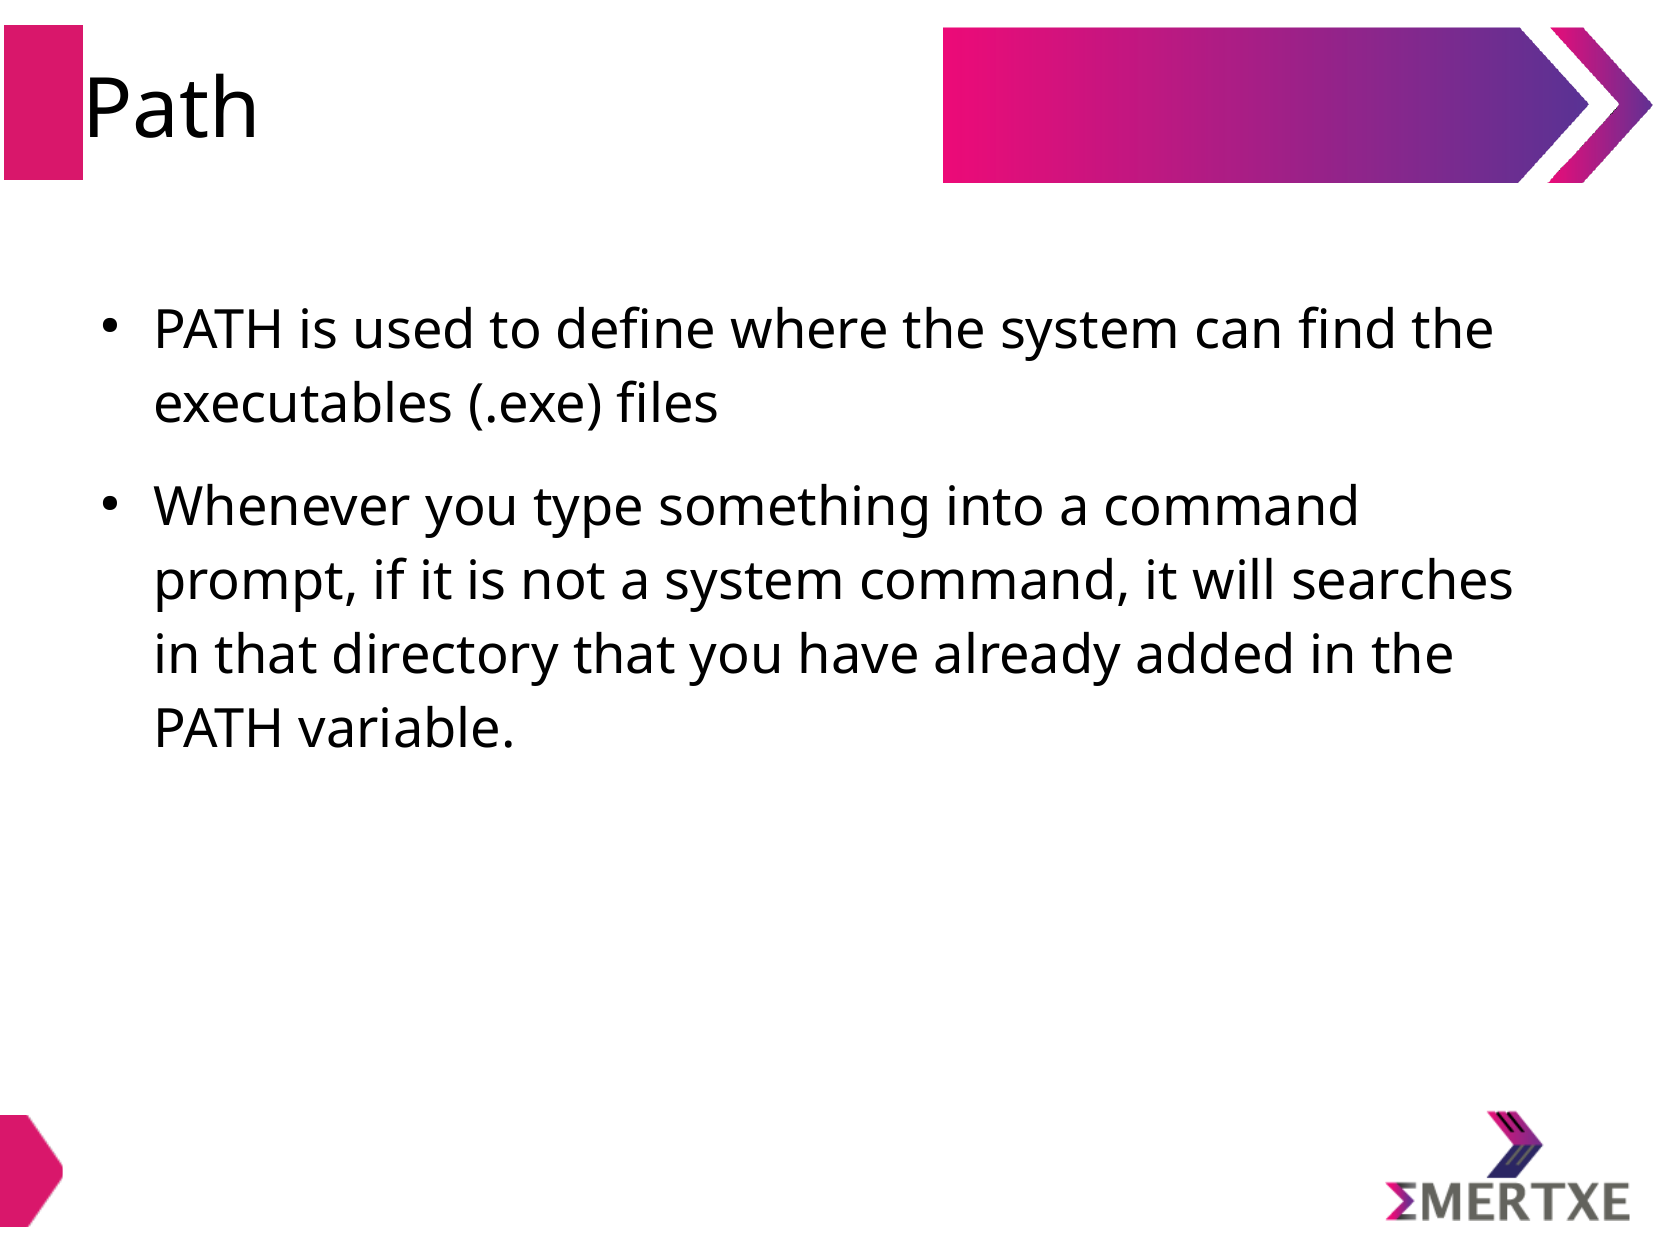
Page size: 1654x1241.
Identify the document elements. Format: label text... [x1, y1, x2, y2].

list PATH is used to define where the system can find the executables (.exe) files Whenever you type something into a command prompt, if it is not a system command, it will searches in that directory that you have already added in the PATH variable. [82, 290, 1571, 1010]
title Path [82, 2, 1571, 210]
picture [1385, 1107, 1631, 1221]
picture [1571, 27, 1653, 183]
